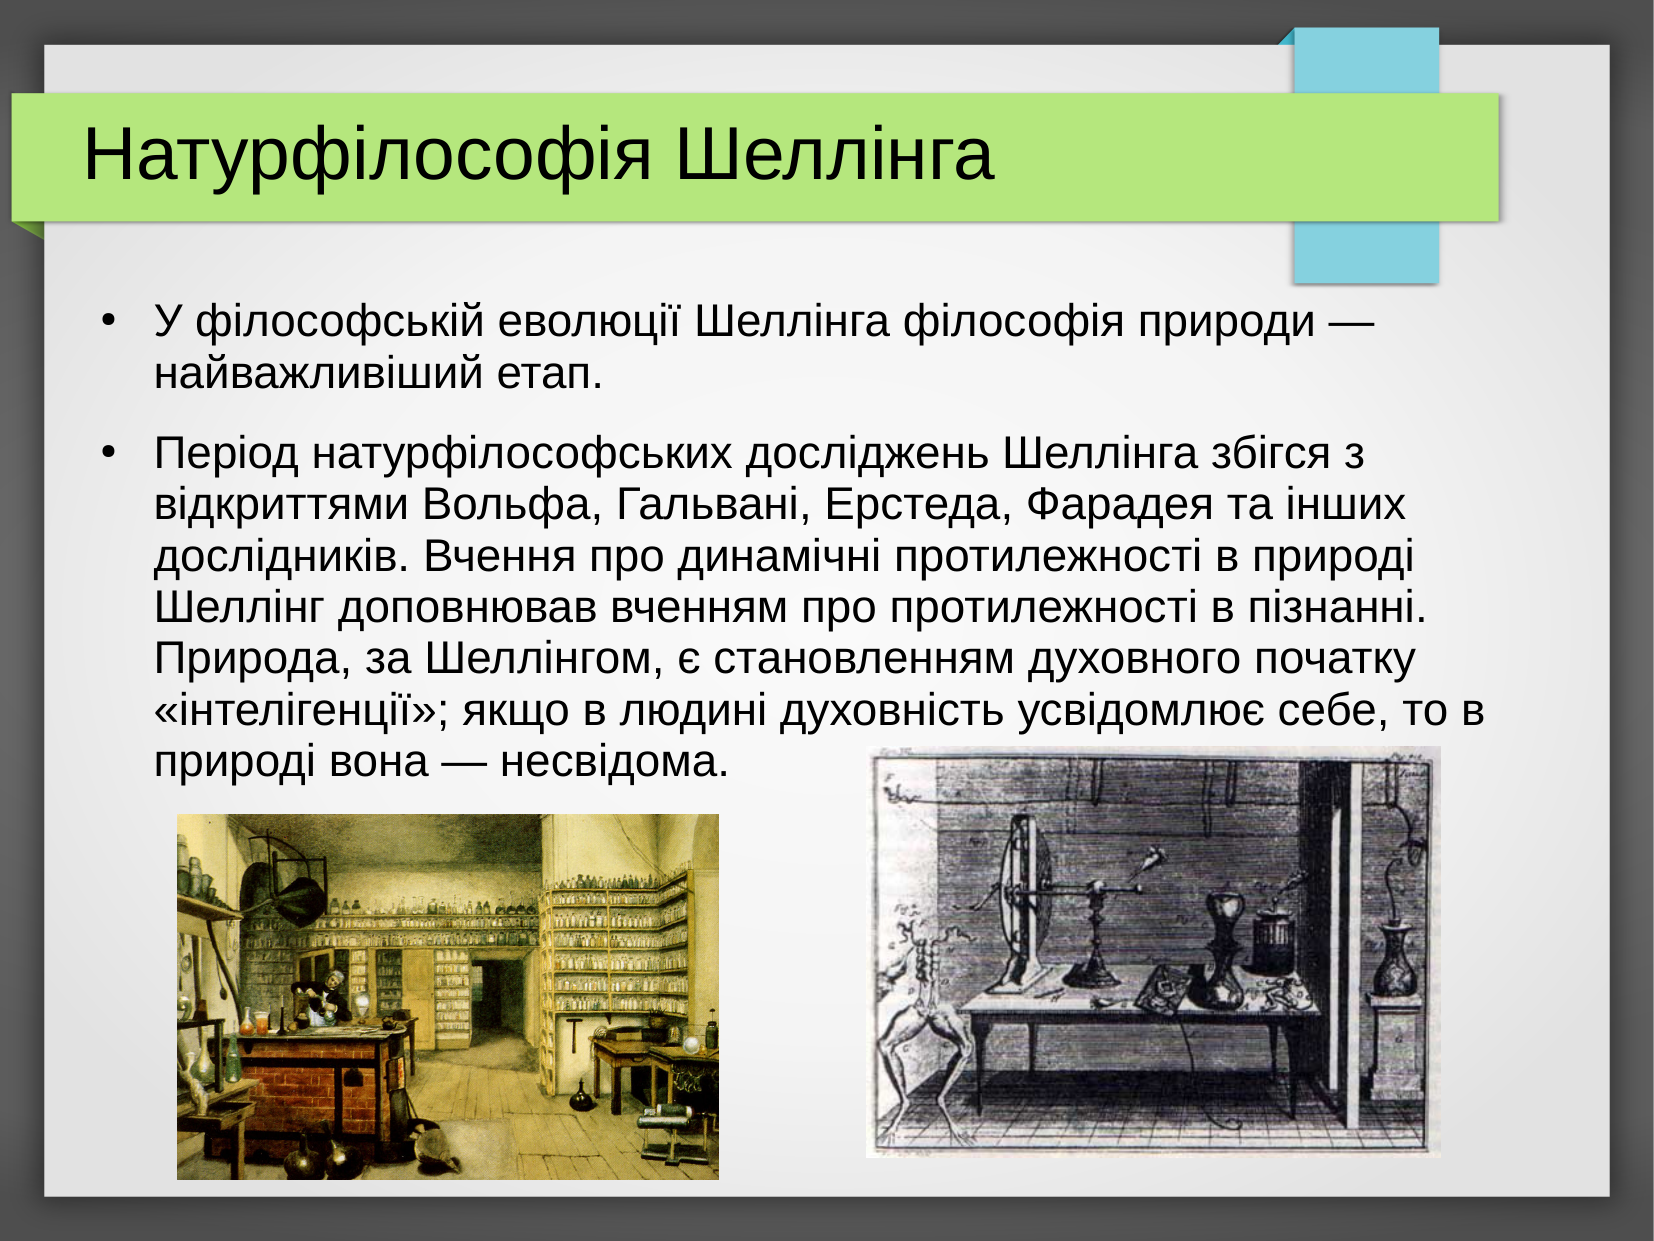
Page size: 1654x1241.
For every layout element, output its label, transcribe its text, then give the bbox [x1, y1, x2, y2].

title Натурфілософія Шеллінга [82, 94, 1264, 213]
list У філософській еволюції Шеллінга філософія природи — найважливіший етап. Період натурфілософських досліджень Шеллінга збігся з відкриттями Вольфа, Гальвані, Ерстеда, Фарадея та інших дослідників. Вчення про динамічні протилежності в природі Шеллінг доповнював вченням про протилежності в пізнанні. Природа, за Шеллінгом, є становленням духовного початку «інтелігенції»; якщо в людині духовність усвідомлює себе, то в природі вона — несвідома. [82, 295, 1571, 1015]
picture [0, 0, 1654, 1241]
